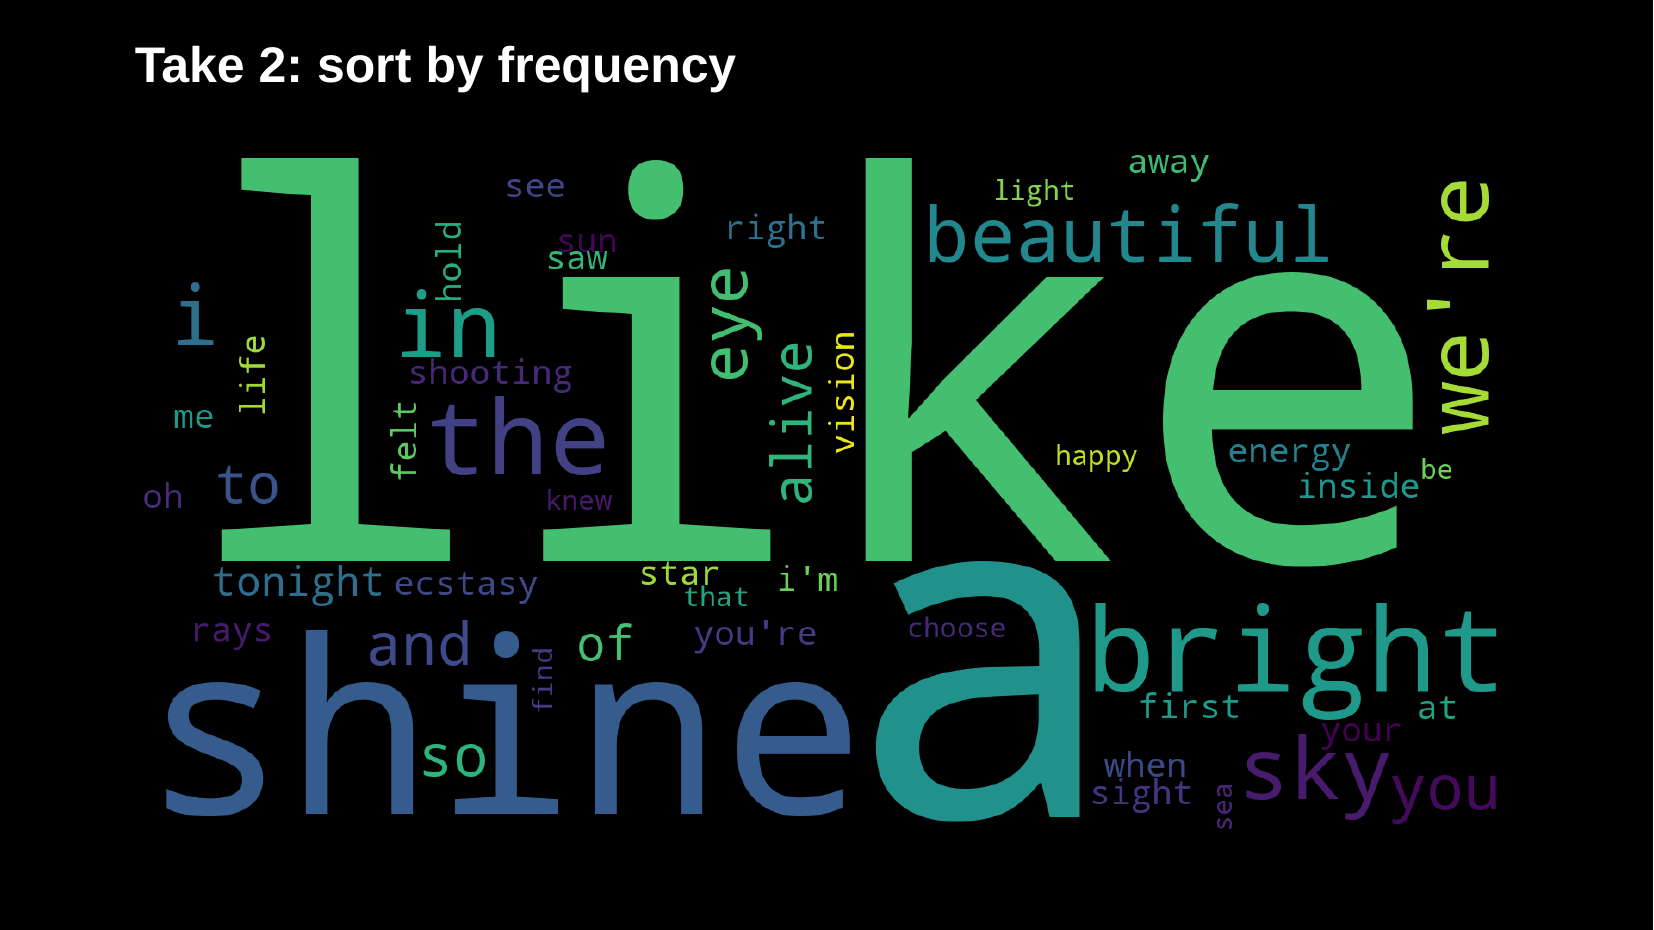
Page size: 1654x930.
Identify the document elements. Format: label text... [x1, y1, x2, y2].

picture [135, 151, 1513, 841]
text_box Take 2: sort by frequency [120, 29, 991, 101]
text_box [0, 0, 1653, 930]
